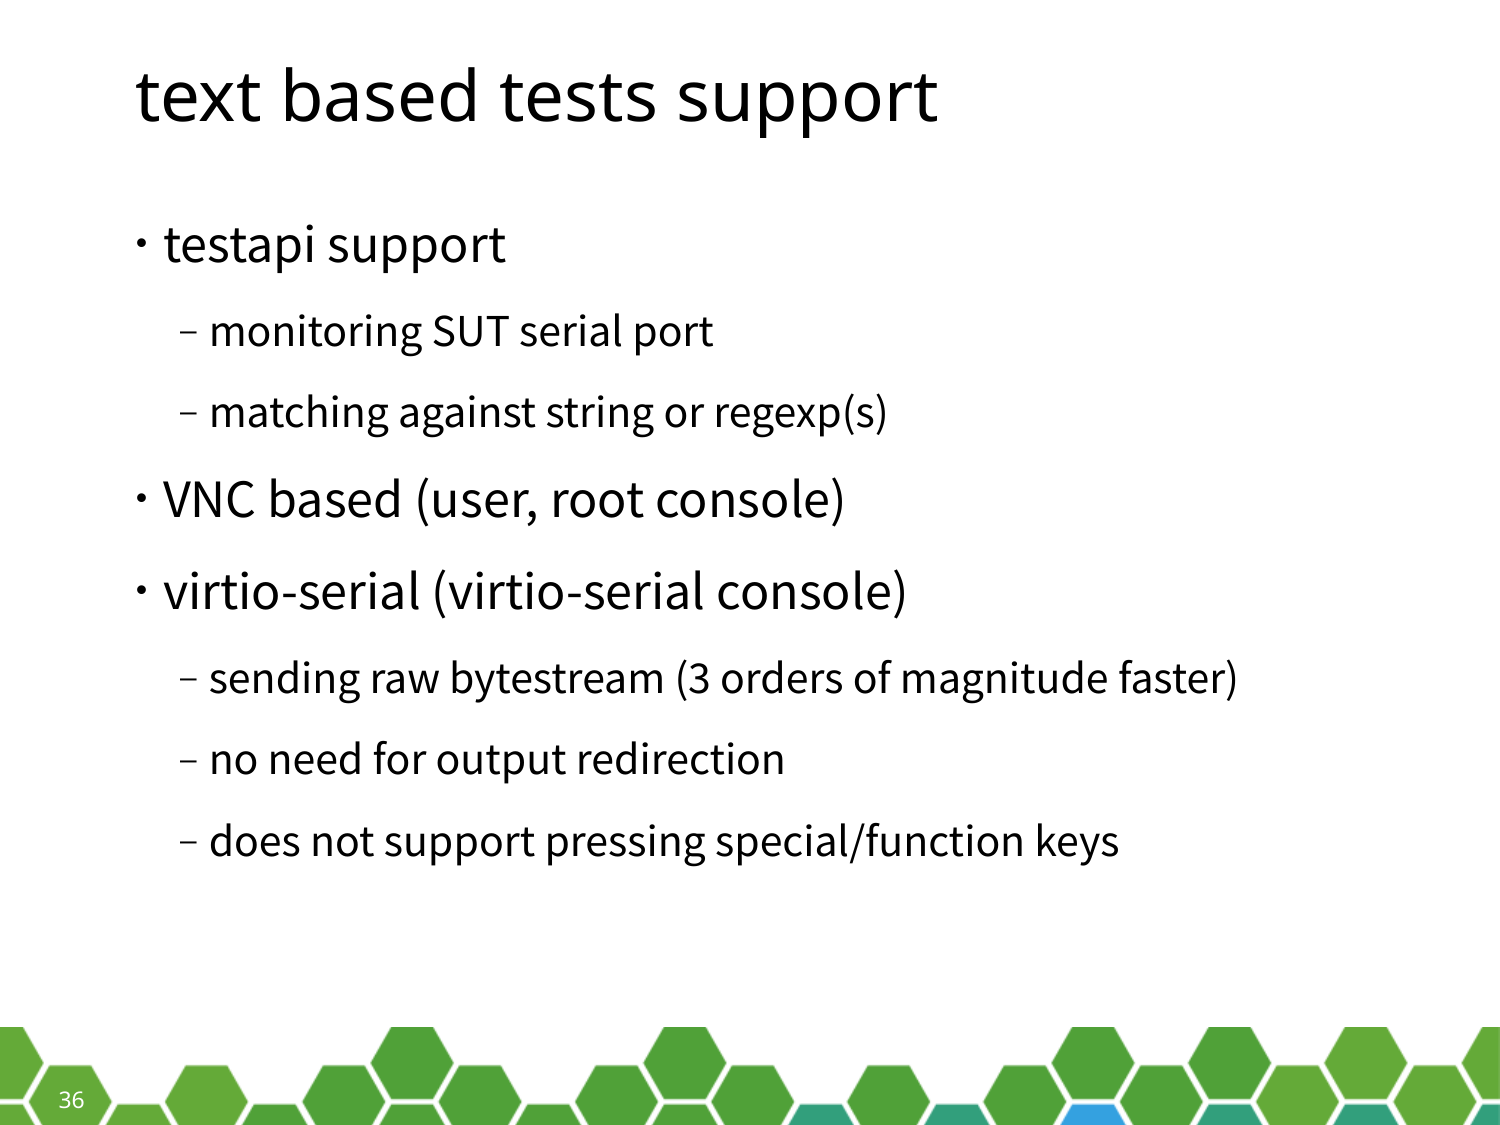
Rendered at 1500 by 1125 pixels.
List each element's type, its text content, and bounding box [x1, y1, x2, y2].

list testapi support monitoring SUT serial port matching against string or regexp(s) VNC based (user, root console) virtio-serial (virtio-serial console) sending raw bytestream (3 orders of magnitude faster) no need for output redirection does not support pressing special/function keys [135, 208, 1372, 862]
picture [0, 1027, 1500, 1125]
title text based tests support [135, 12, 1372, 175]
